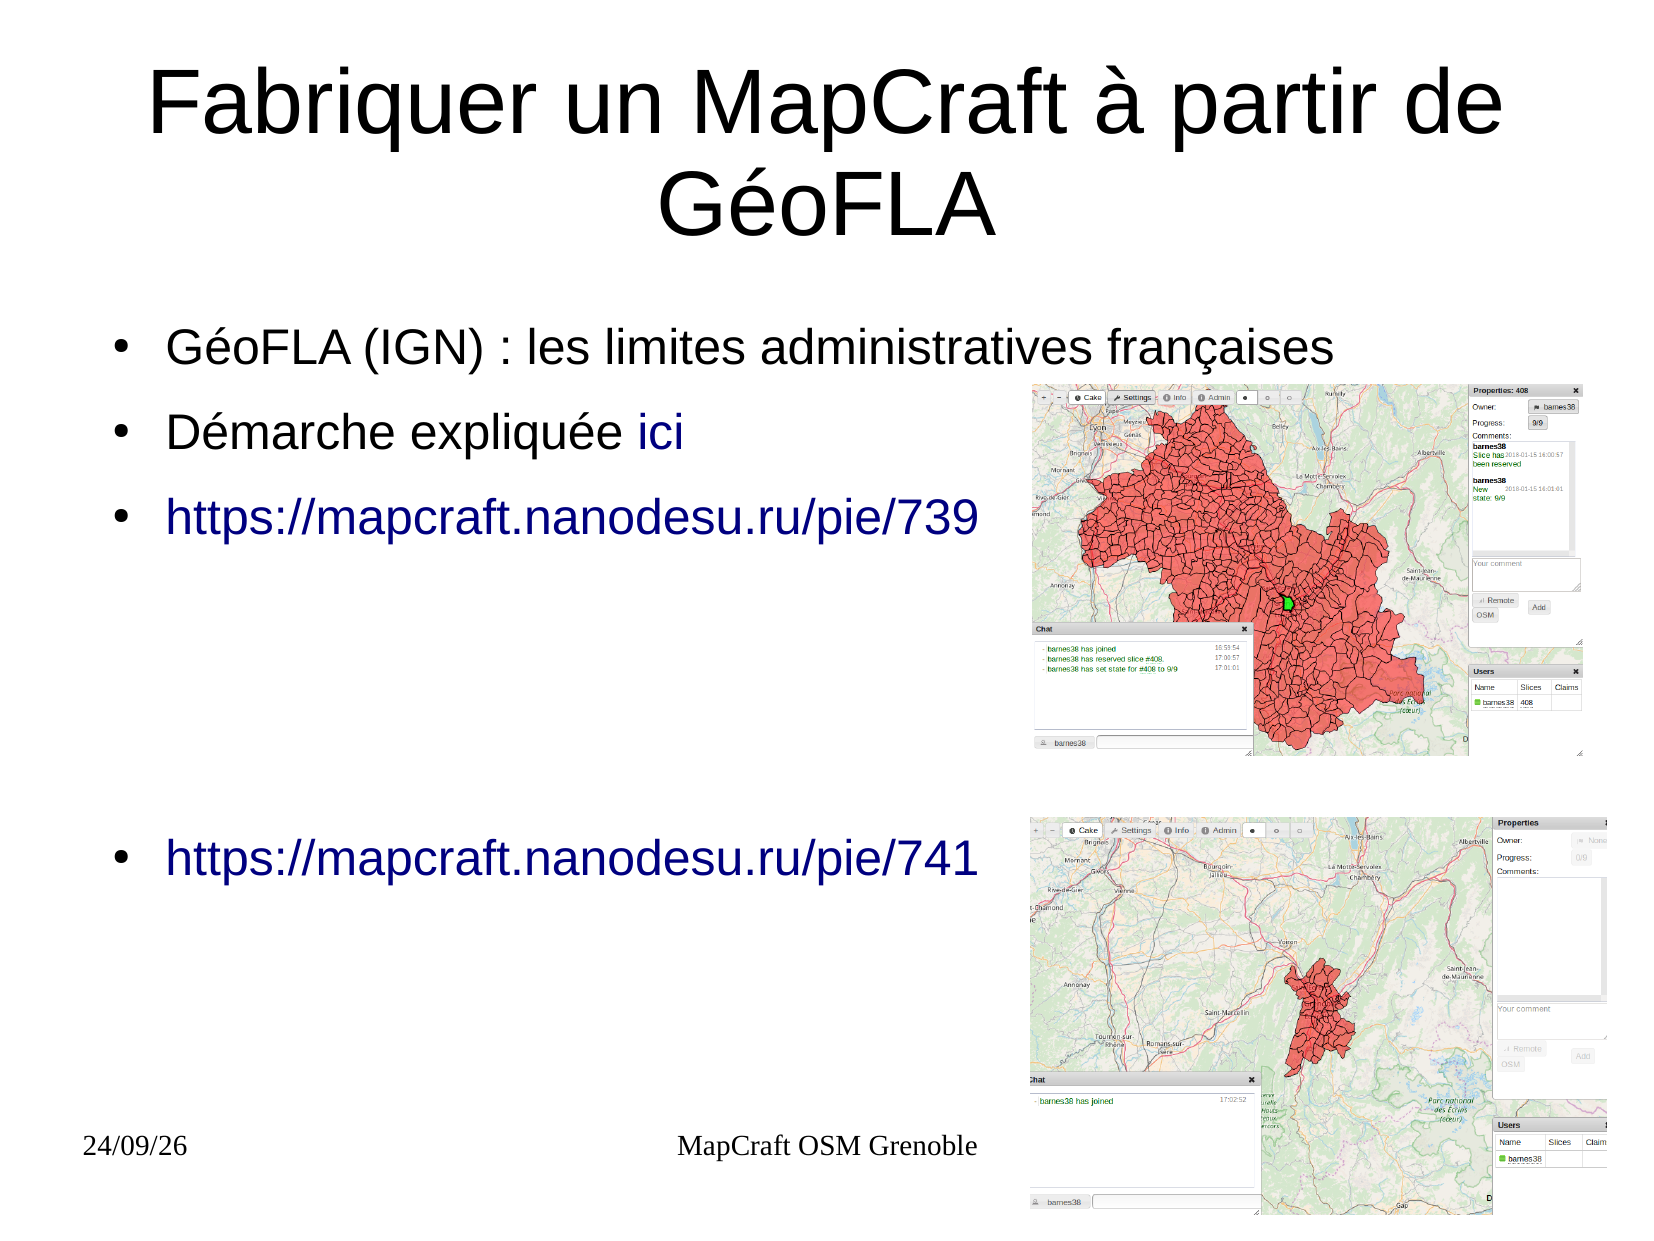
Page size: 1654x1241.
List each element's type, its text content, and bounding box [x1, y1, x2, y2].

picture [1030, 817, 1607, 1215]
list GéoFLA (IGN) : les limites administratives françaises Démarche expliquée ici https://mapcraft.nanodesu.ru/pie/739 https://mapcraft.nanodesu.ru/pie/741 [94, 318, 1583, 1039]
title Fabriquer un MapCraft à partir de GéoFLA [82, 49, 1571, 257]
picture [1032, 384, 1583, 756]
